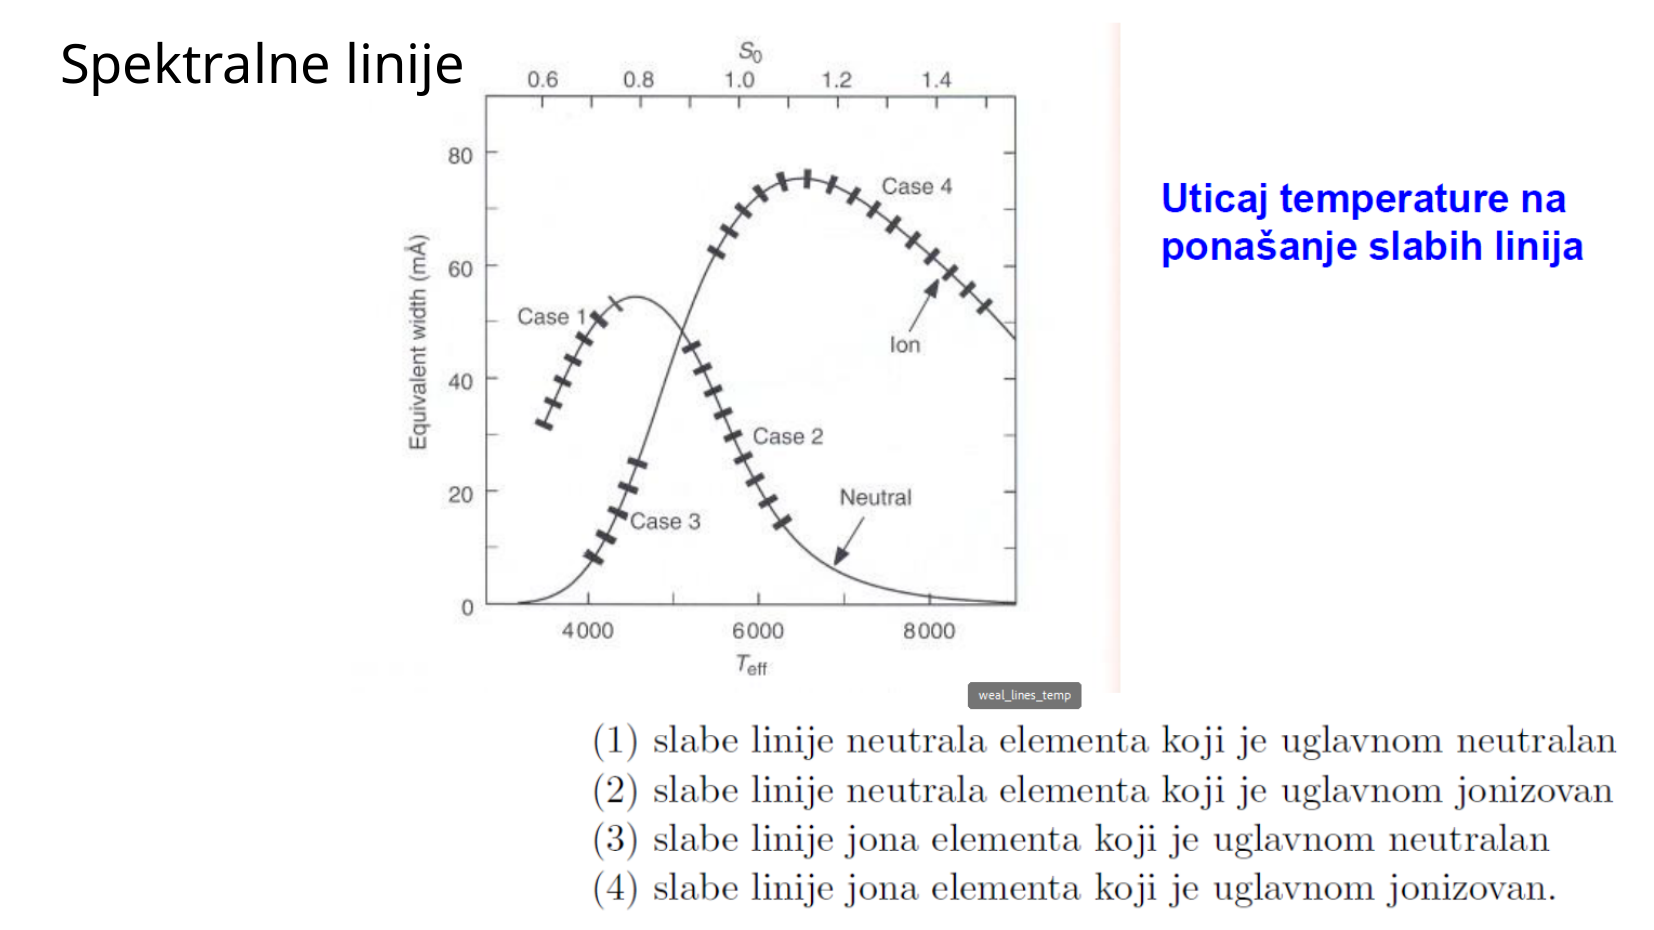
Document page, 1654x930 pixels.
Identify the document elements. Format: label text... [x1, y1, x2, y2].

title Spektralne linije [59, 13, 1648, 113]
picture [350, 0, 1653, 930]
